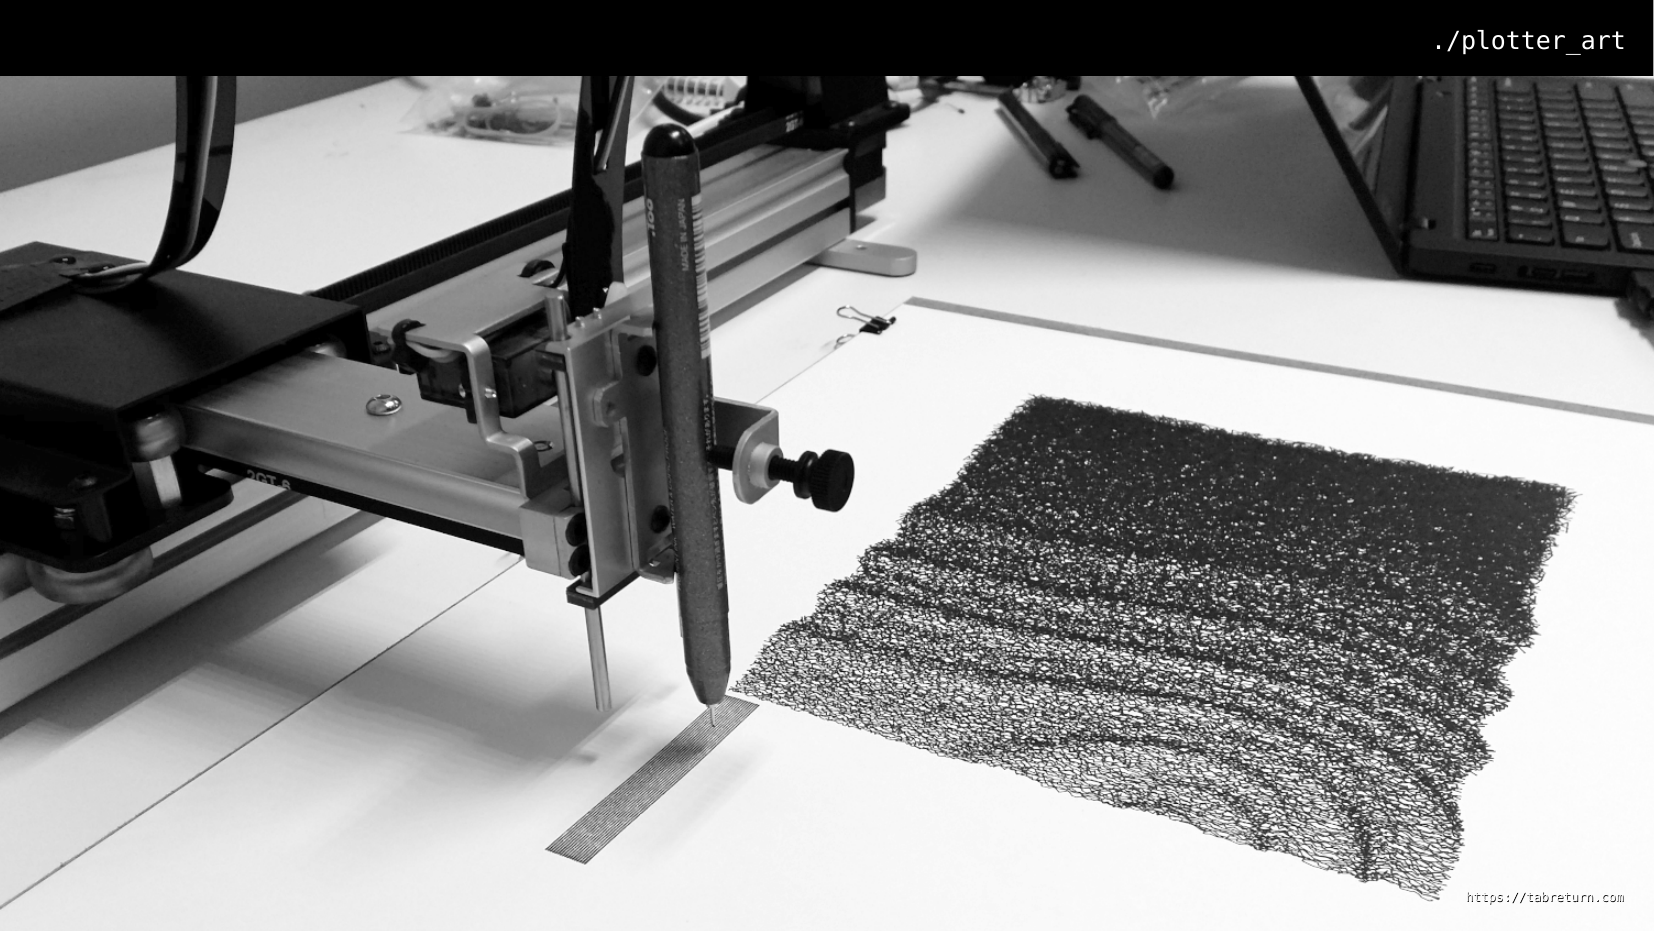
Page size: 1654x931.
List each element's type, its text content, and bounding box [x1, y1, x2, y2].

text_box https://tabreturn.com [15, 882, 1639, 918]
text_box ./plotter_art [15, 18, 1641, 67]
picture [0, 76, 1654, 931]
